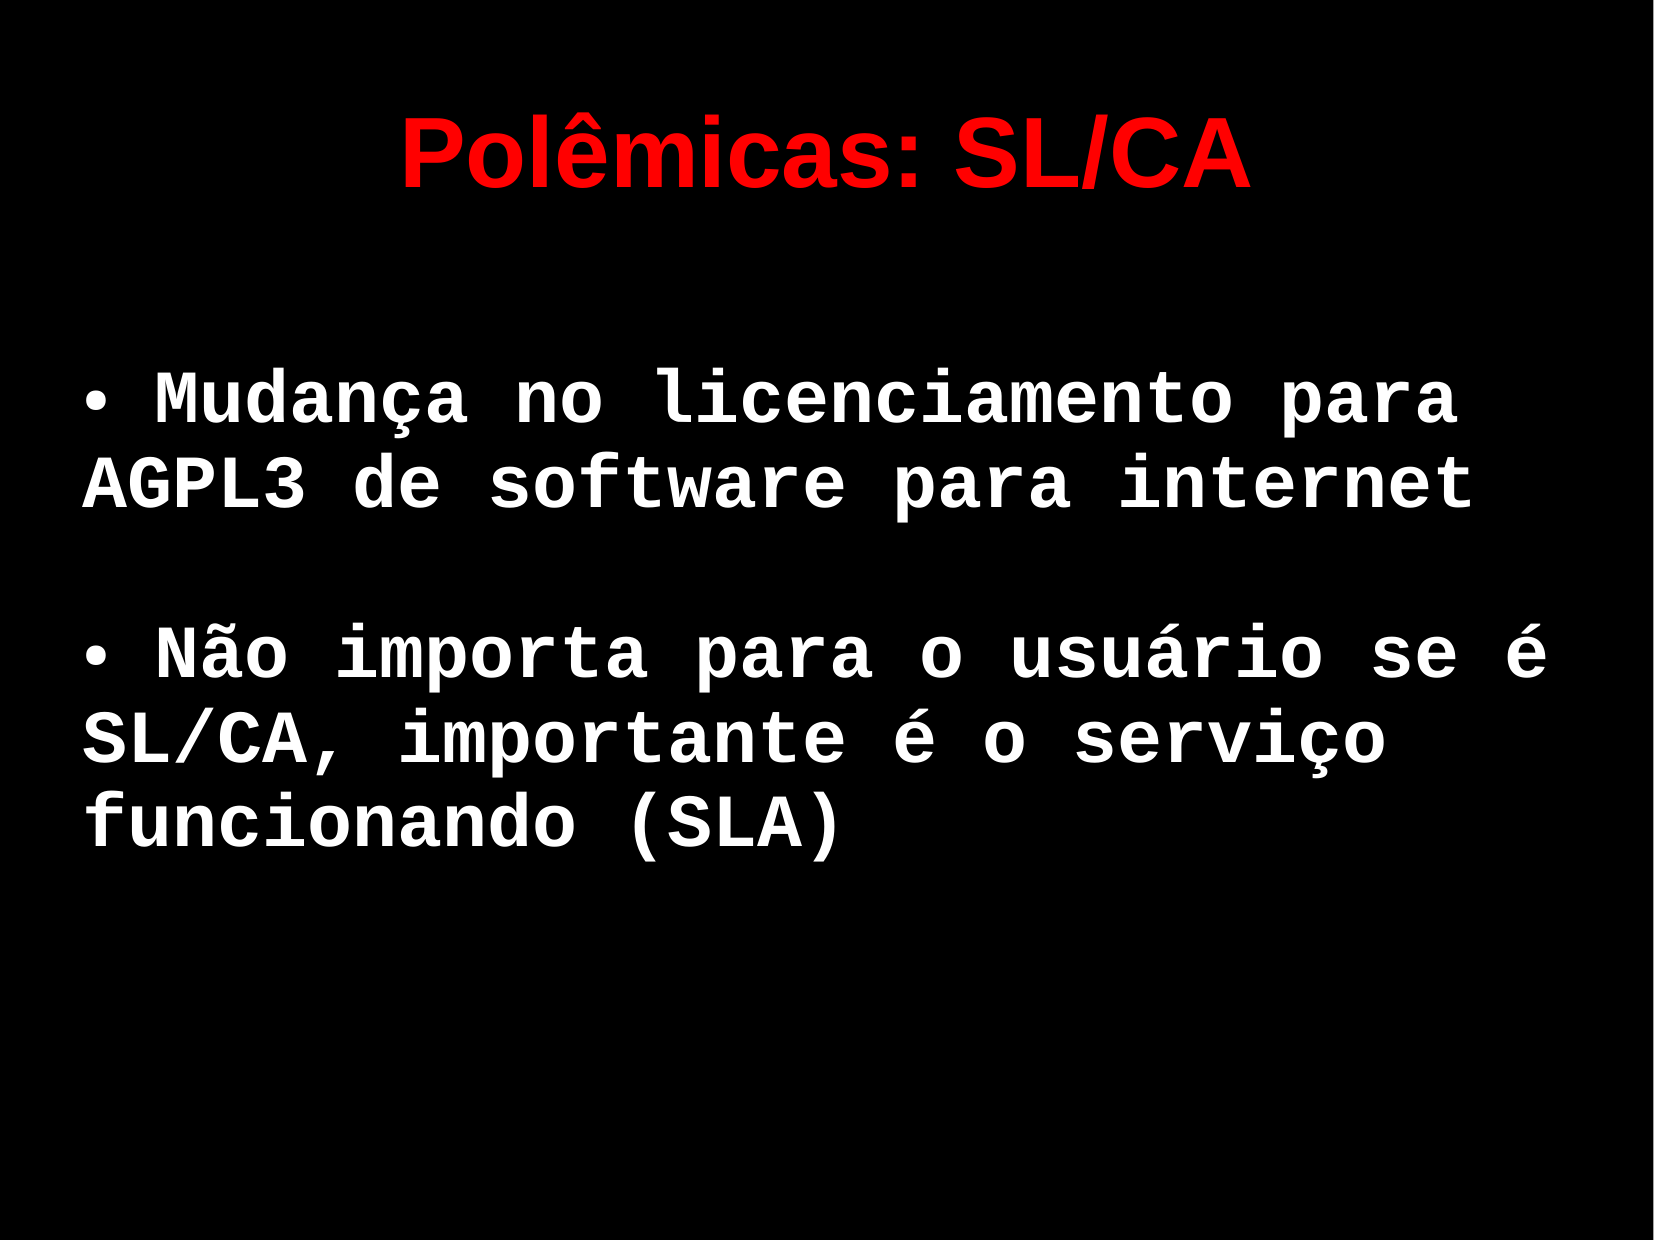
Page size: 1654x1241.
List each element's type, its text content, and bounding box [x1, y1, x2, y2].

title Polêmicas: SL/CA [82, 49, 1571, 257]
subtitle Mudança no licenciamento para AGPL3 de software para internet Não importa para o usuário se é SL/CA, importante é o serviço funcionando (SLA) [82, 290, 1571, 1109]
